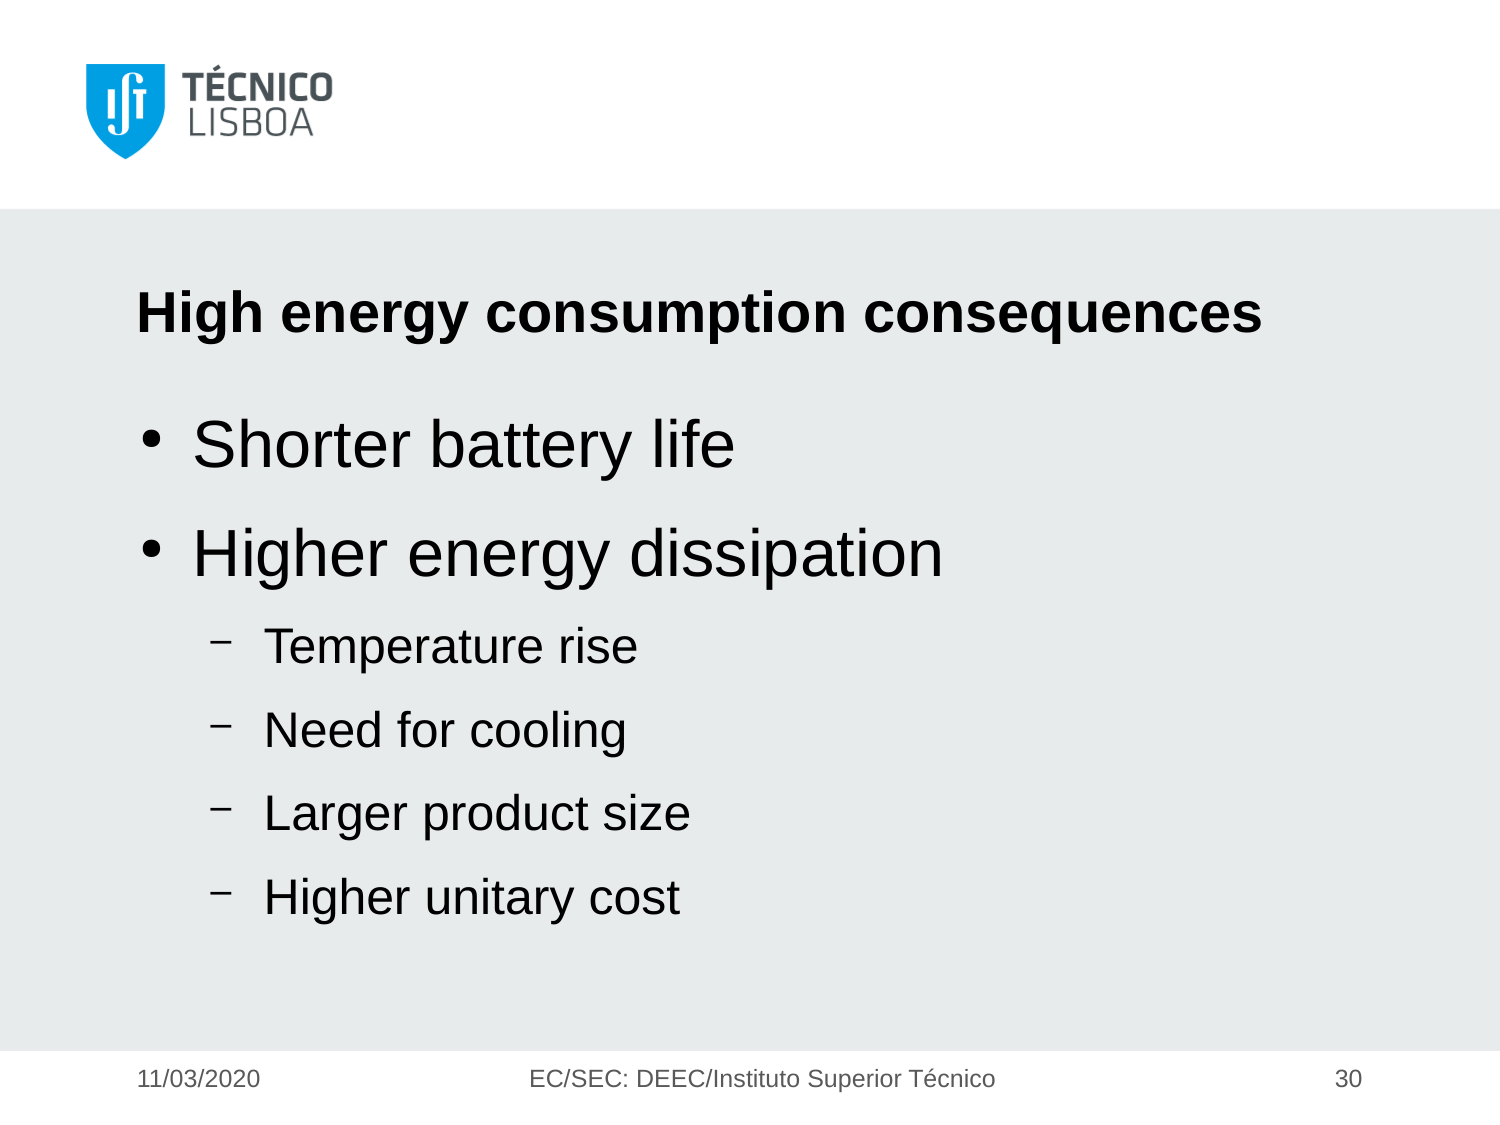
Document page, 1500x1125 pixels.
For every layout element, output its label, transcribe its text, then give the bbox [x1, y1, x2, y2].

slide_number 11/03/2020 [121, 1052, 425, 1103]
list Shorter battery life Higher energy dissipation Temperature rise Need for cooling Larger product size Higher unitary cost [121, 400, 1378, 1005]
picture [0, 0, 1500, 1125]
title High energy consumption consequences [121, 237, 1378, 381]
slide_number <number> [1077, 1052, 1378, 1103]
footer EC/SEC: DEEC/Instituto Superior Técnico [512, 1052, 1021, 1103]
